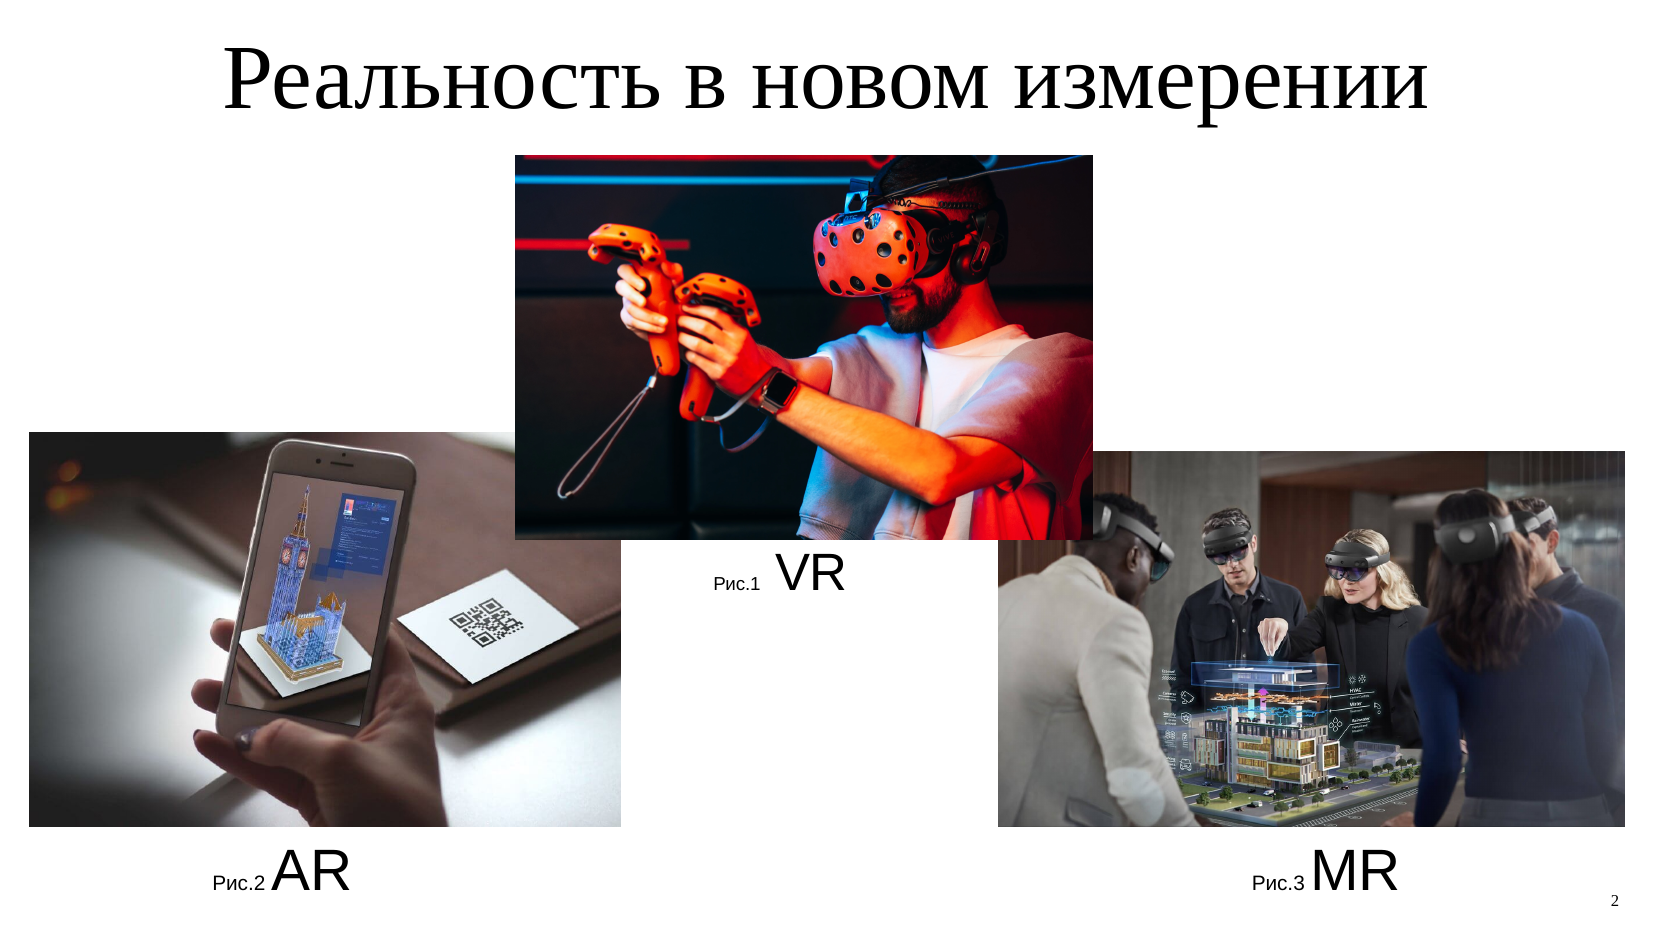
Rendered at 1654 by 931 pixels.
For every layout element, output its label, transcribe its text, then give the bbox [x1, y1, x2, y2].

title 2 [1594, 885, 1636, 916]
list Рис.2 AR [141, 837, 355, 931]
title Реальность в новом измерении [82, 0, 1571, 156]
list Рис.1 VR [649, 542, 863, 650]
list Рис.3 MR [1181, 837, 1418, 931]
picture [29, 155, 1625, 827]
